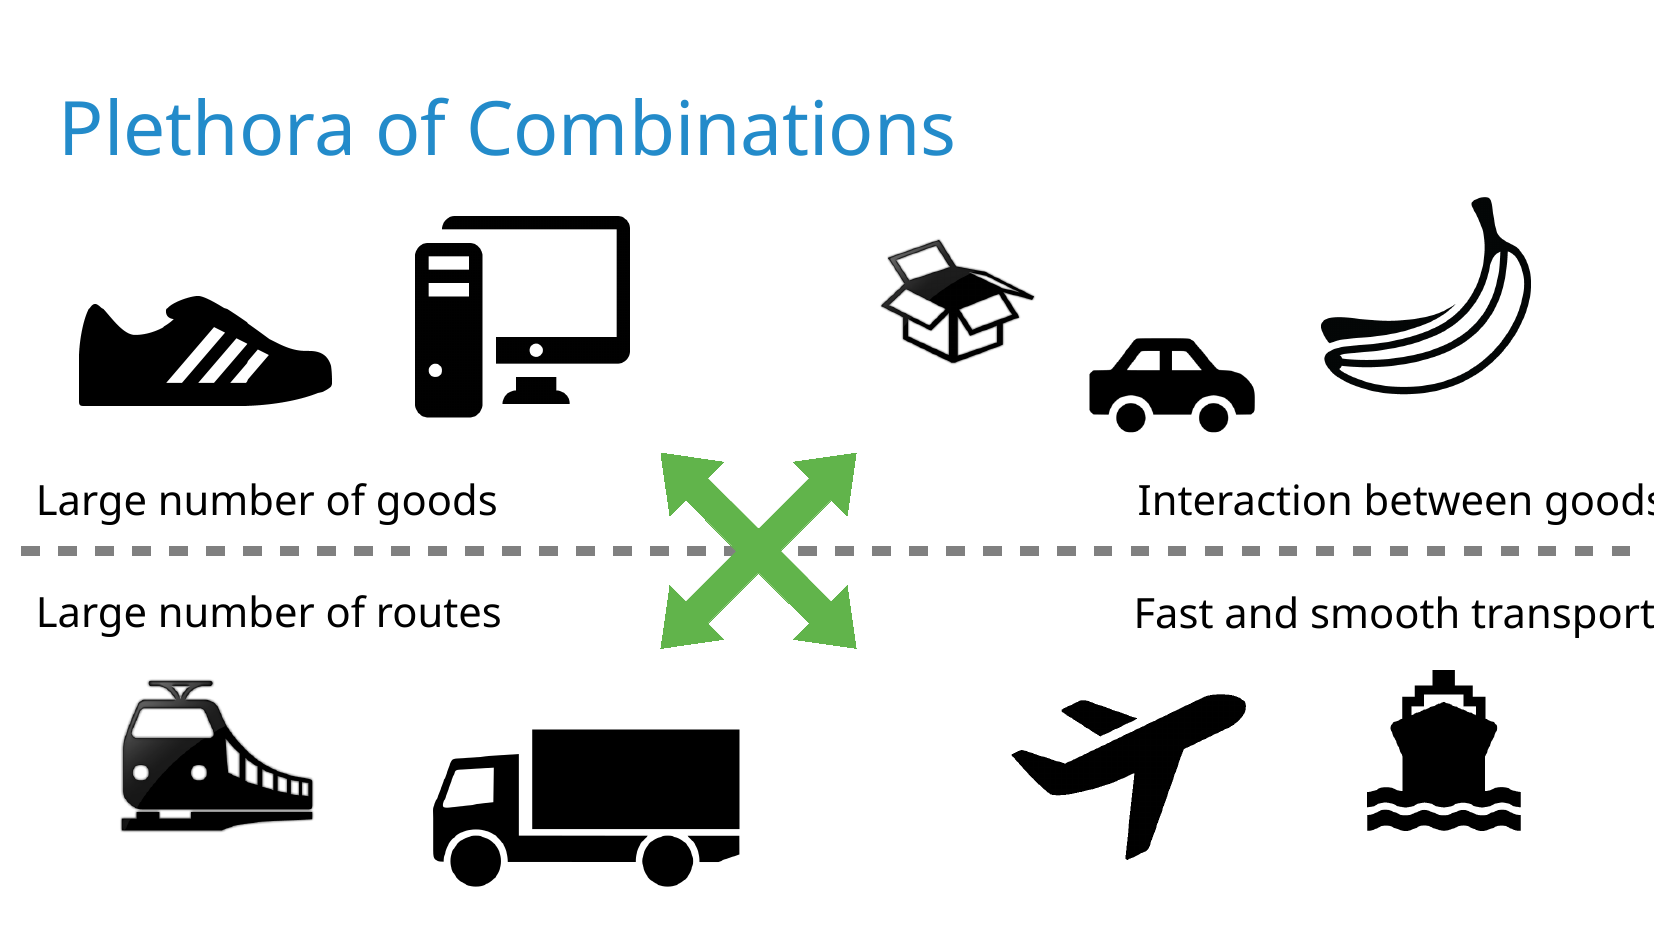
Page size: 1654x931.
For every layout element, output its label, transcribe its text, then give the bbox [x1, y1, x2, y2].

picture [79, 224, 332, 470]
picture [1347, 653, 1540, 847]
picture [420, 708, 750, 900]
text_box Fast and smooth transport [1127, 583, 1634, 633]
picture [1089, 302, 1255, 468]
text_box Large number of goods [29, 470, 470, 521]
picture [838, 183, 1075, 419]
picture [68, 633, 365, 904]
text_box Interaction between goods [1131, 471, 1633, 521]
title Plethora of Combinations [59, 59, 1595, 178]
picture [1011, 650, 1246, 885]
picture [1321, 191, 1531, 400]
text_box Large number of routes [29, 583, 592, 633]
picture [415, 209, 630, 424]
text_box [660, 453, 857, 649]
